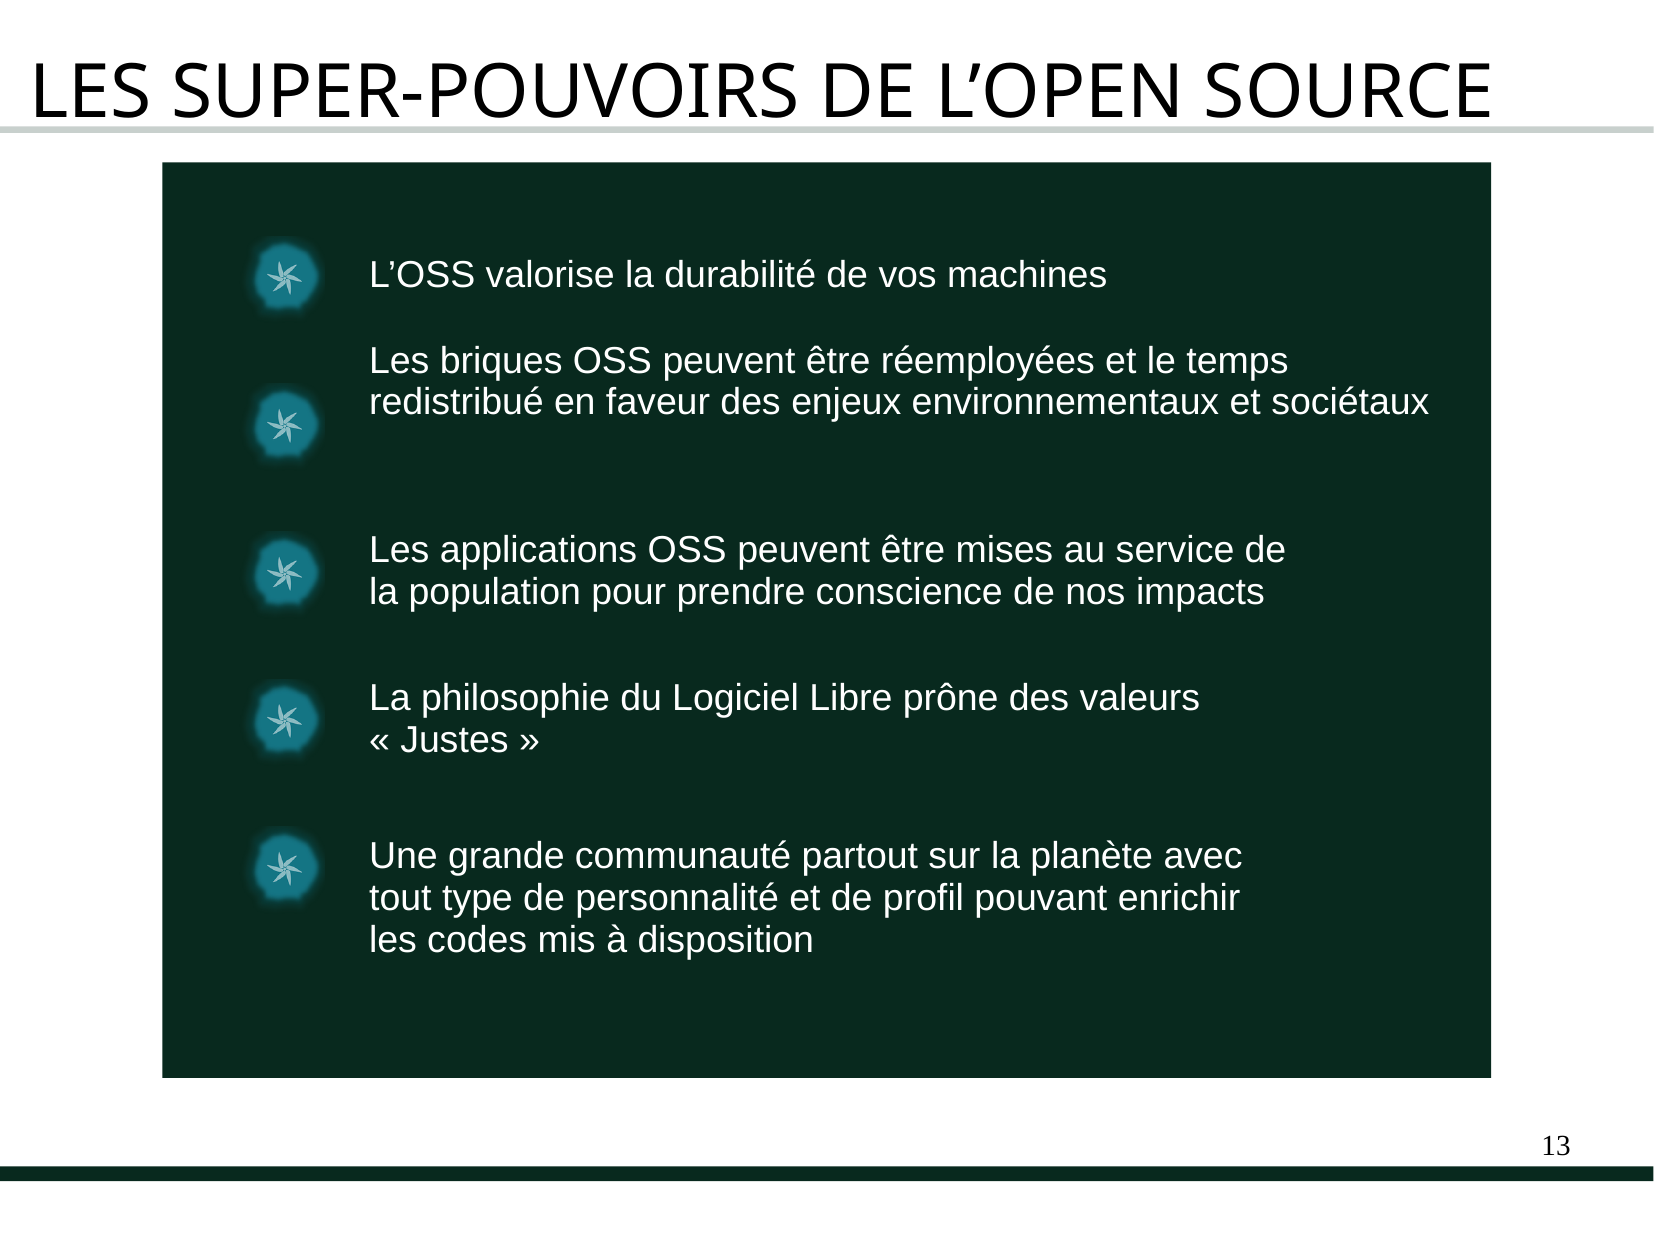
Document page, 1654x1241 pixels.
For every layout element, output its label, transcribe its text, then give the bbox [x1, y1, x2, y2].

picture [236, 531, 325, 621]
text_box [0, 126, 14, 133]
text_box La philosophie du Logiciel Libre prône des valeurs « Justes » [354, 668, 1329, 768]
text_box Les briques OSS peuvent être réemployées et le temps redistribué en faveur des enjeux environnementaux et sociétaux [354, 331, 1451, 431]
picture [236, 826, 325, 916]
text_box [1639, 126, 1654, 133]
text_box Une grande communauté partout sur la planète avec tout type de personnalité et de profil pouvant enrichir les codes mis à disposition [354, 826, 1300, 968]
picture [236, 236, 325, 325]
picture [236, 679, 325, 768]
picture [236, 383, 325, 473]
text_box LES SUPER-POUVOIRS DE L’OPEN SOURCE [14, 29, 1639, 220]
text_box Les applications OSS peuvent être mises au service de la population pour prendre conscience de nos impacts [354, 521, 1327, 621]
text_box [162, 220, 1492, 1078]
text_box L’OSS valorise la durabilité de vos machines [354, 245, 1123, 303]
text_box [0, 1166, 1654, 1182]
